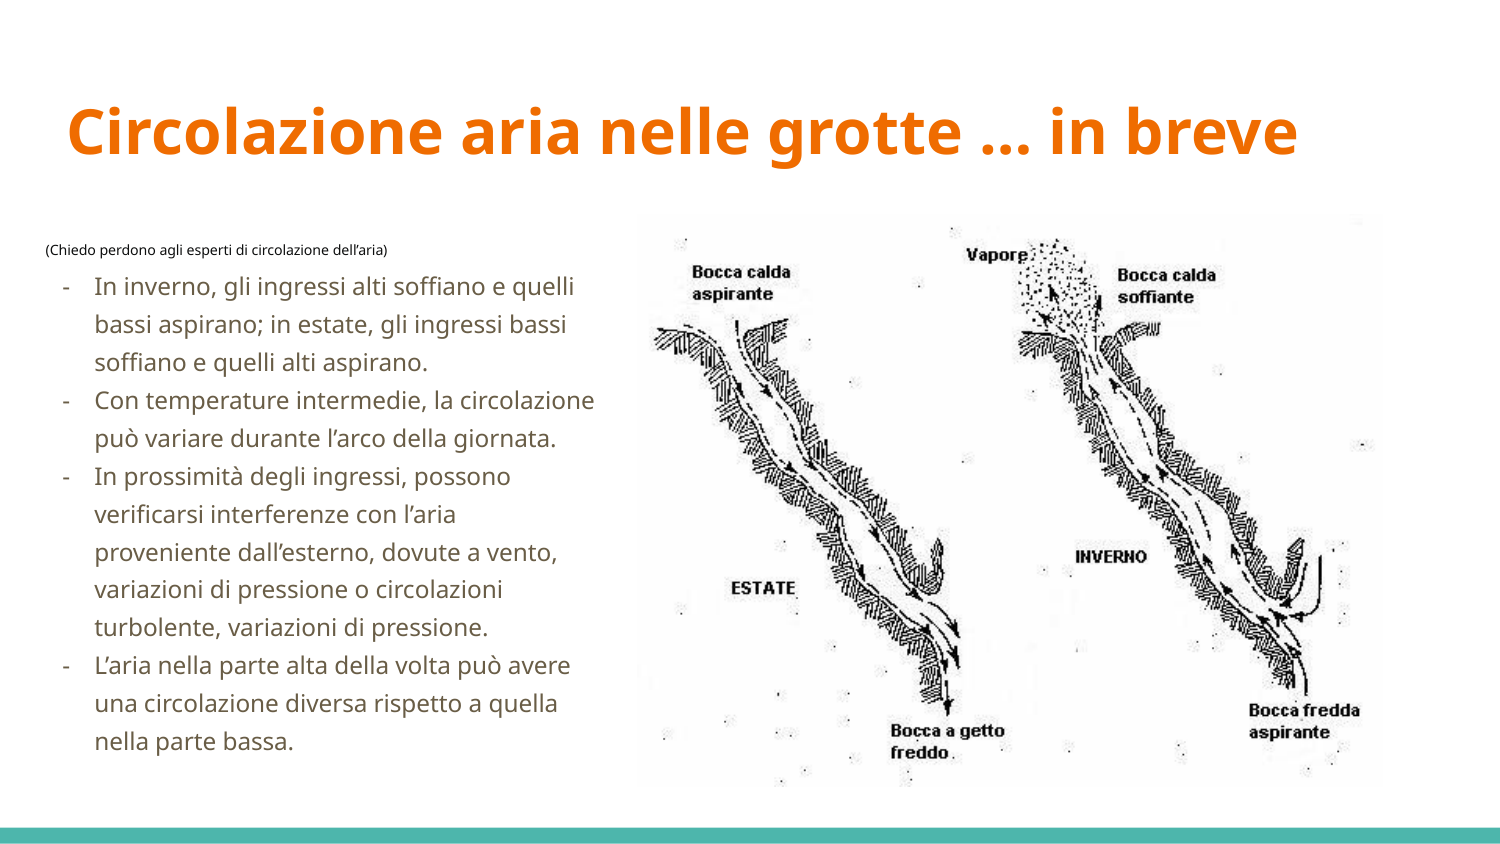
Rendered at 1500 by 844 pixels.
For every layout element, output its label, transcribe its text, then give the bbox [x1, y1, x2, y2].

list (Chiedo perdono agli esperti di circolazione dell’aria) In inverno, gli ingressi alti soffiano e quelli bassi aspirano; in estate, gli ingressi bassi soffiano e quelli alti aspirano. Con temperature intermedie, la circolazione può variare durante l’arco della giornata. In prossimità degli ingressi, possono verificarsi interferenze con l’aria proveniente dall’esterno, dovute a vento, variazioni di pressione o circolazioni turbolente, variazioni di pressione. L’aria nella parte alta della volta può avere una circolazione diversa rispetto a quella nella parte bassa. [30, 222, 617, 787]
title Circolazione aria nelle grotte … in breve [51, 72, 1449, 189]
picture [637, 214, 1383, 787]
